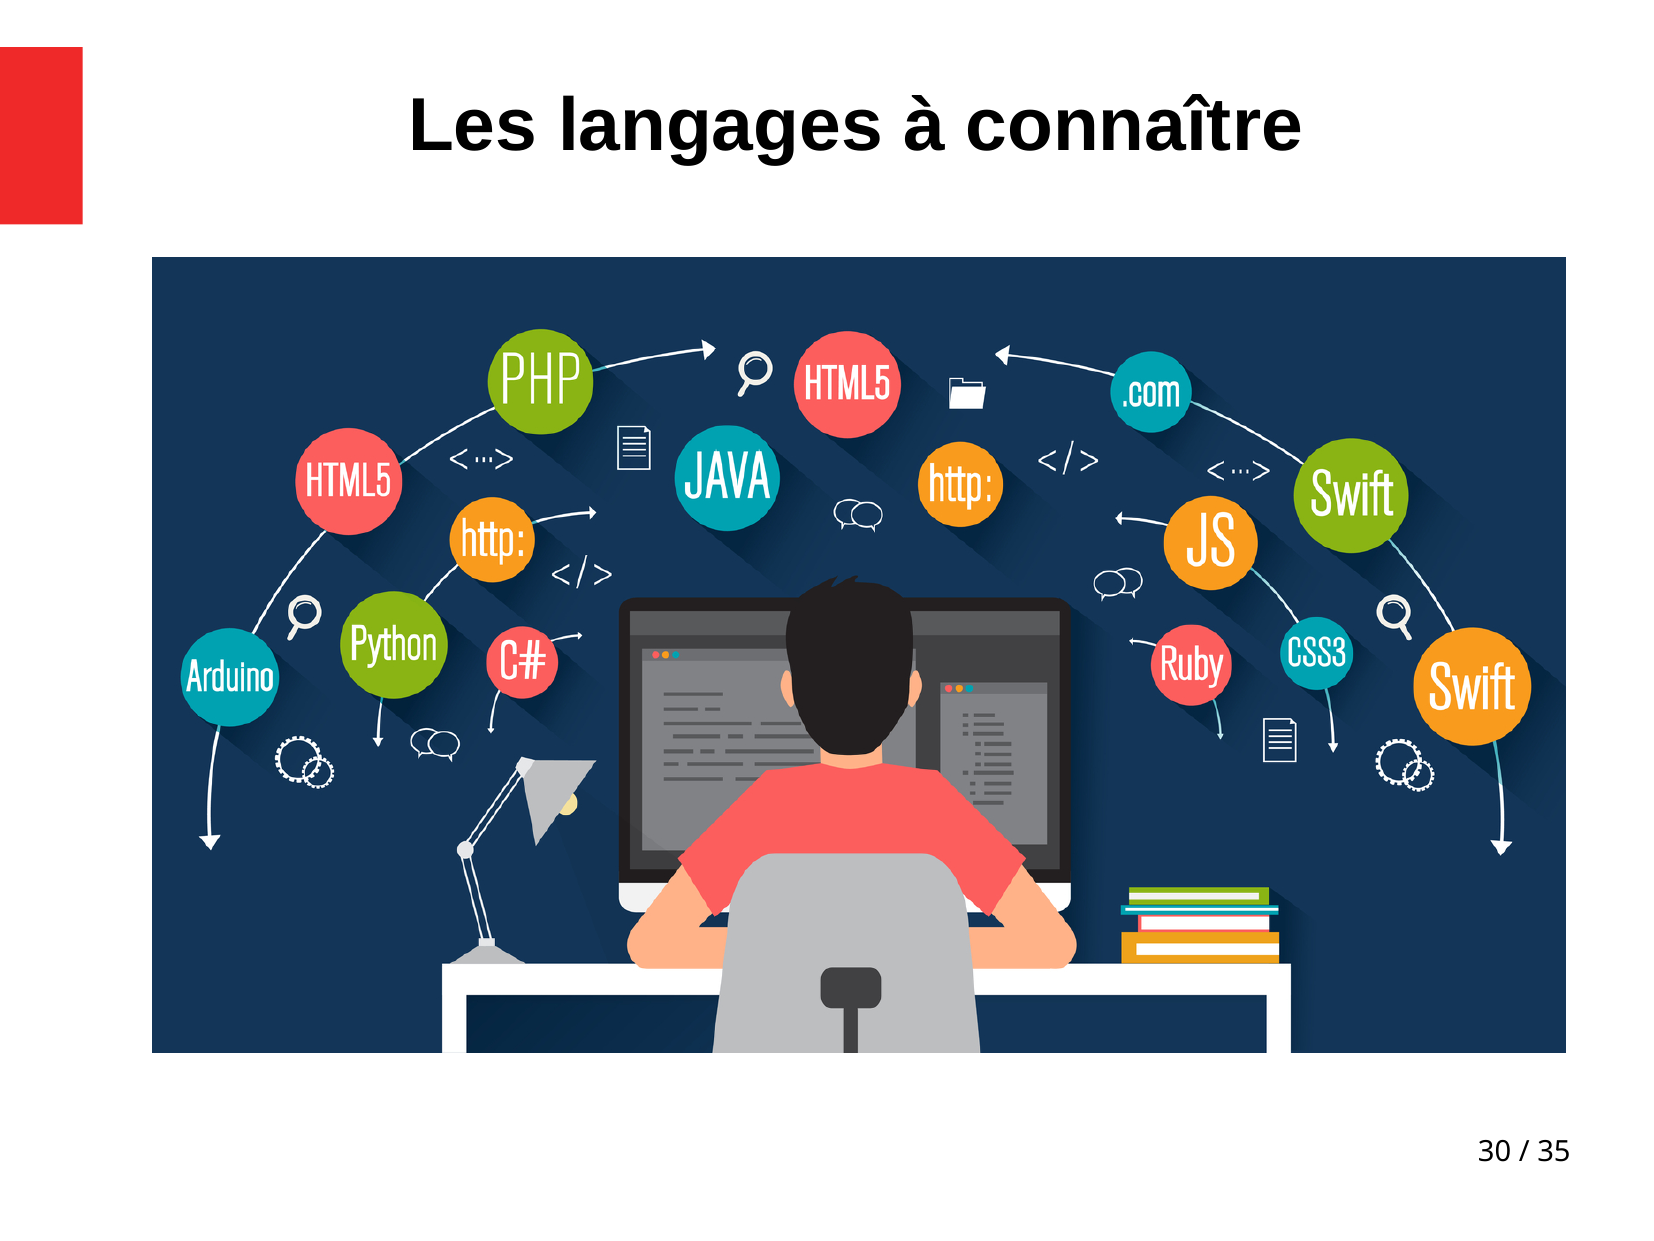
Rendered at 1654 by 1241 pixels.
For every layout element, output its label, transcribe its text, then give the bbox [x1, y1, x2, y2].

title Les langages à connaître [153, 47, 1560, 201]
picture [152, 257, 1566, 1053]
